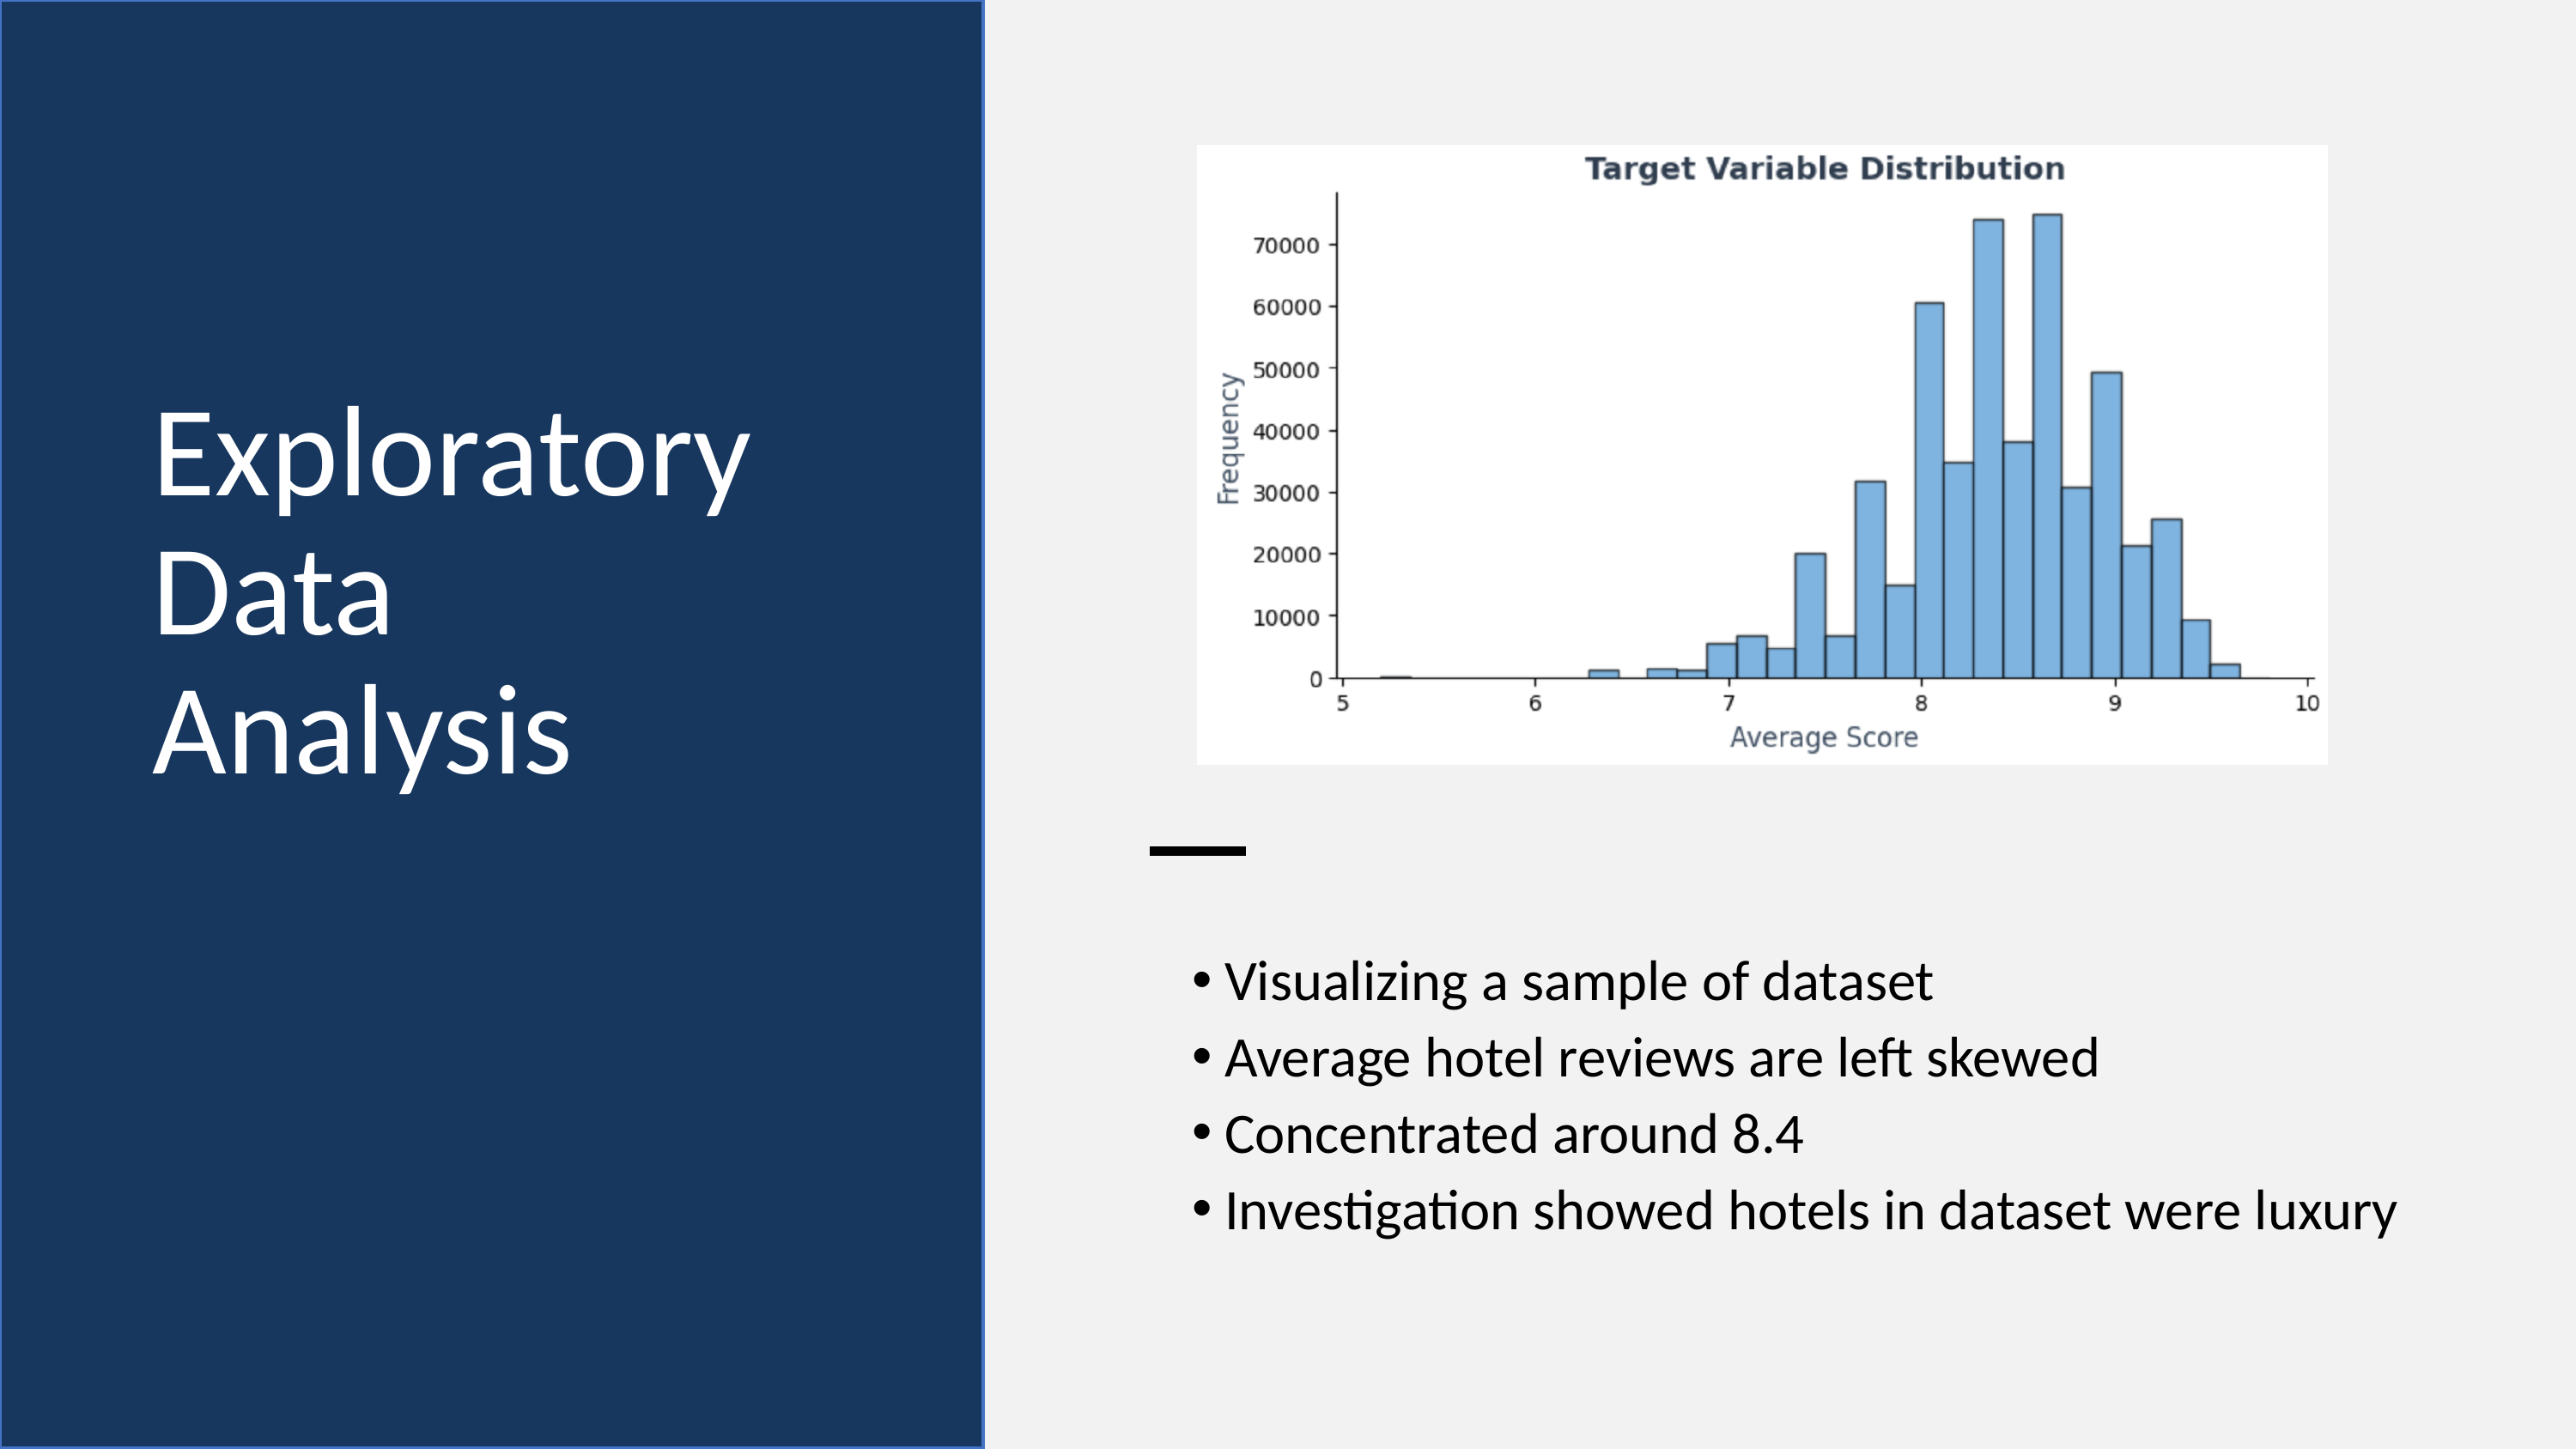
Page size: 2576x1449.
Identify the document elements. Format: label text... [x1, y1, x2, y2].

text_box [985, 0, 2576, 1449]
text_box [0, 0, 983, 1449]
picture [1197, 145, 2328, 765]
list Visualizing a sample of dataset Average hotel reviews are left skewed Concentrated around 8.4 Investigation showed hotels in dataset were luxury [1147, 944, 2493, 1368]
title Exploratory Data Analysis [139, 378, 846, 891]
